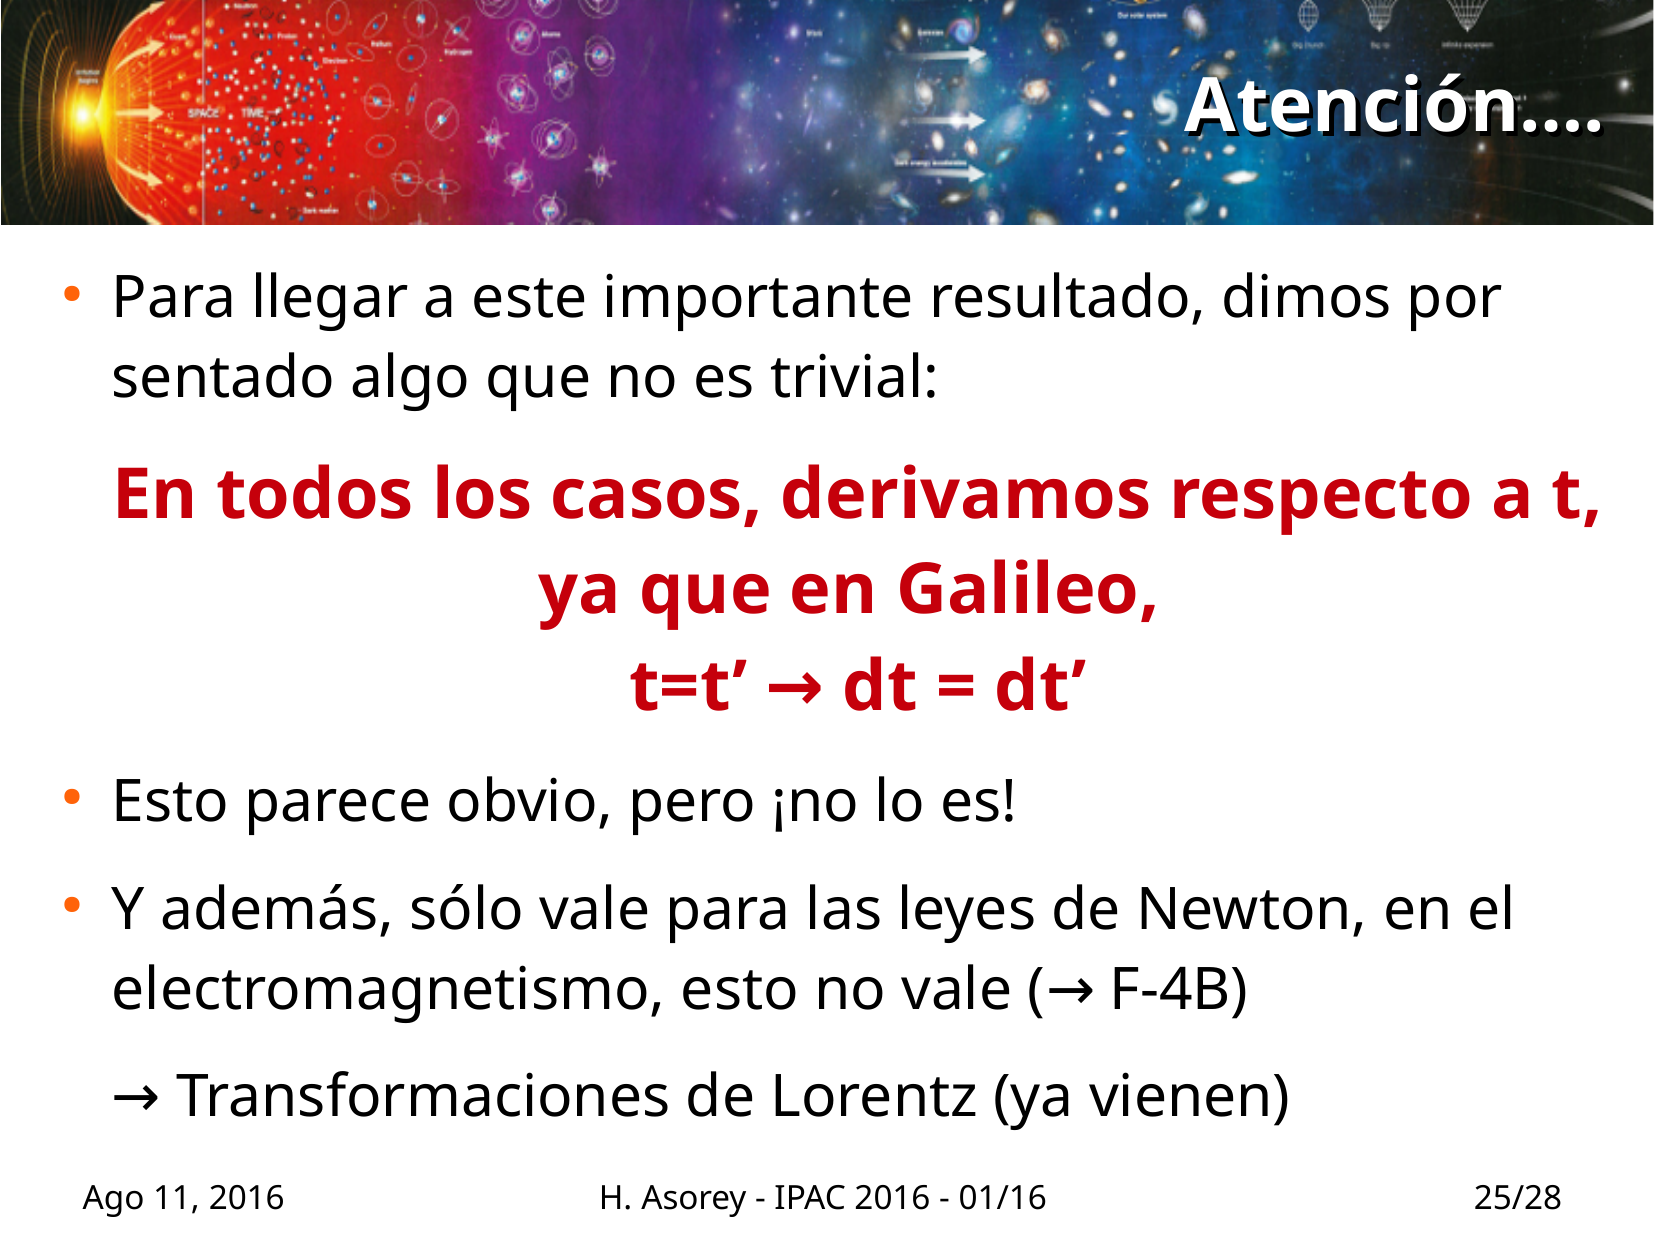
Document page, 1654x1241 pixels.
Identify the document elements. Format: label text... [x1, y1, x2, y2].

title Atención…. [45, 15, 1606, 191]
list Para llegar a este importante resultado, dimos por sentado algo que no es trivial: En todos los casos, derivamos respecto a t, ya que en Galileo, t=t’ → dt = dt’ Esto parece obvio, pero ¡no lo es! Y además, sólo vale para las leyes de Newton, en el electromagnetismo, esto no vale (→ F-4B) → Transformaciones de Lorentz (ya vienen) [45, 255, 1606, 1156]
picture [1, 0, 1654, 225]
